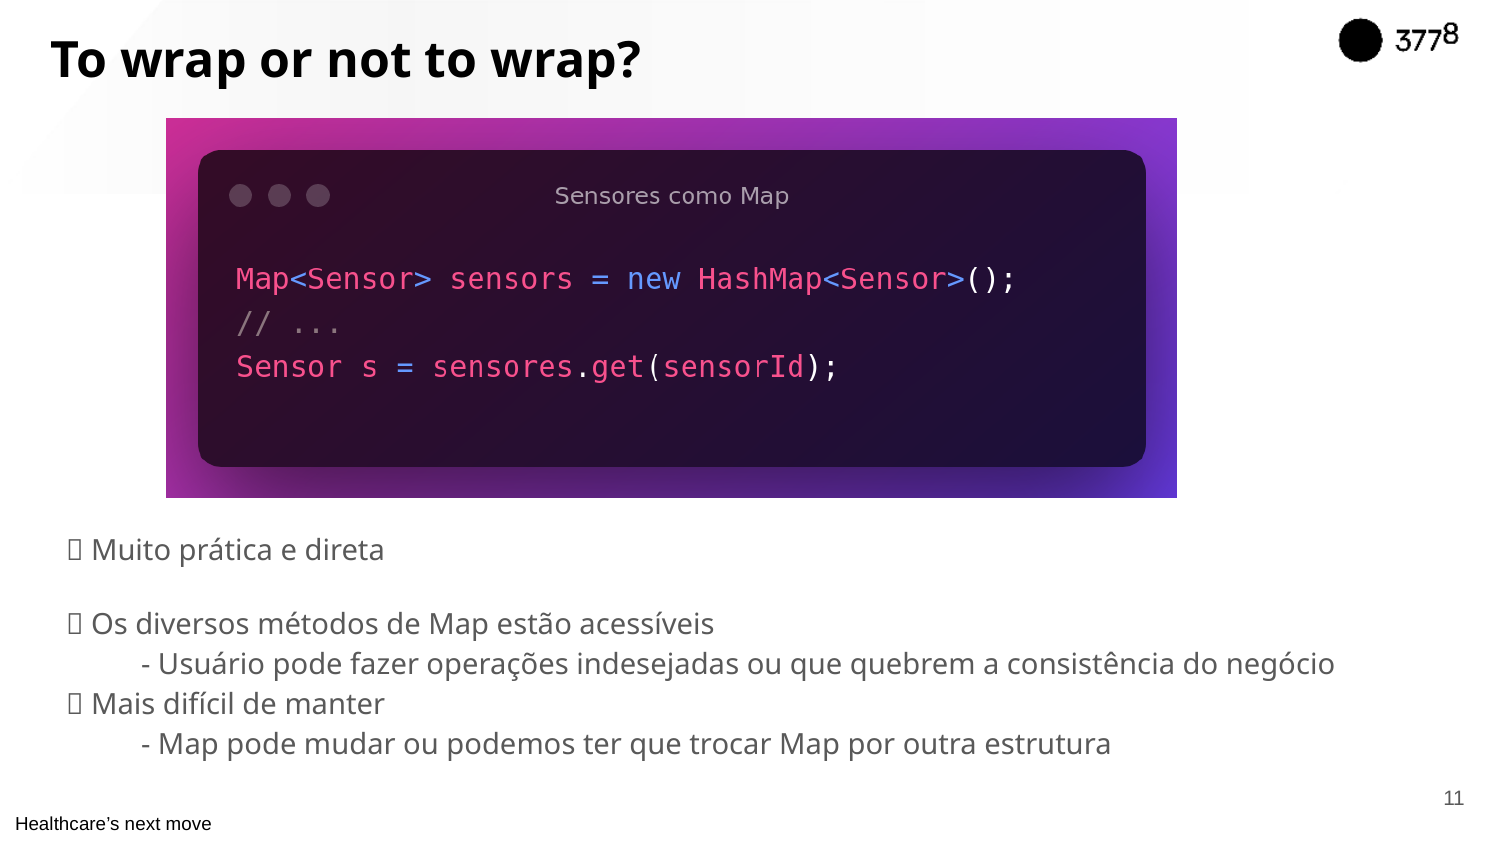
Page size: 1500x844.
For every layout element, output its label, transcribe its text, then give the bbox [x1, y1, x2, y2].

picture [0, 0, 1500, 498]
list ✅ Muito prática e direta ❌ Os diversos métodos de Map estão acessíveis - Usuário pode fazer operações indesejadas ou que quebrem a consistência do negócio ❌ Mais difícil de manter - Map pode mudar ou podemos ter que trocar Map por outra estrutura [51, 511, 1449, 750]
slide_number <number> [1389, 764, 1480, 830]
title To wrap or not to wrap? [35, 12, 1308, 107]
